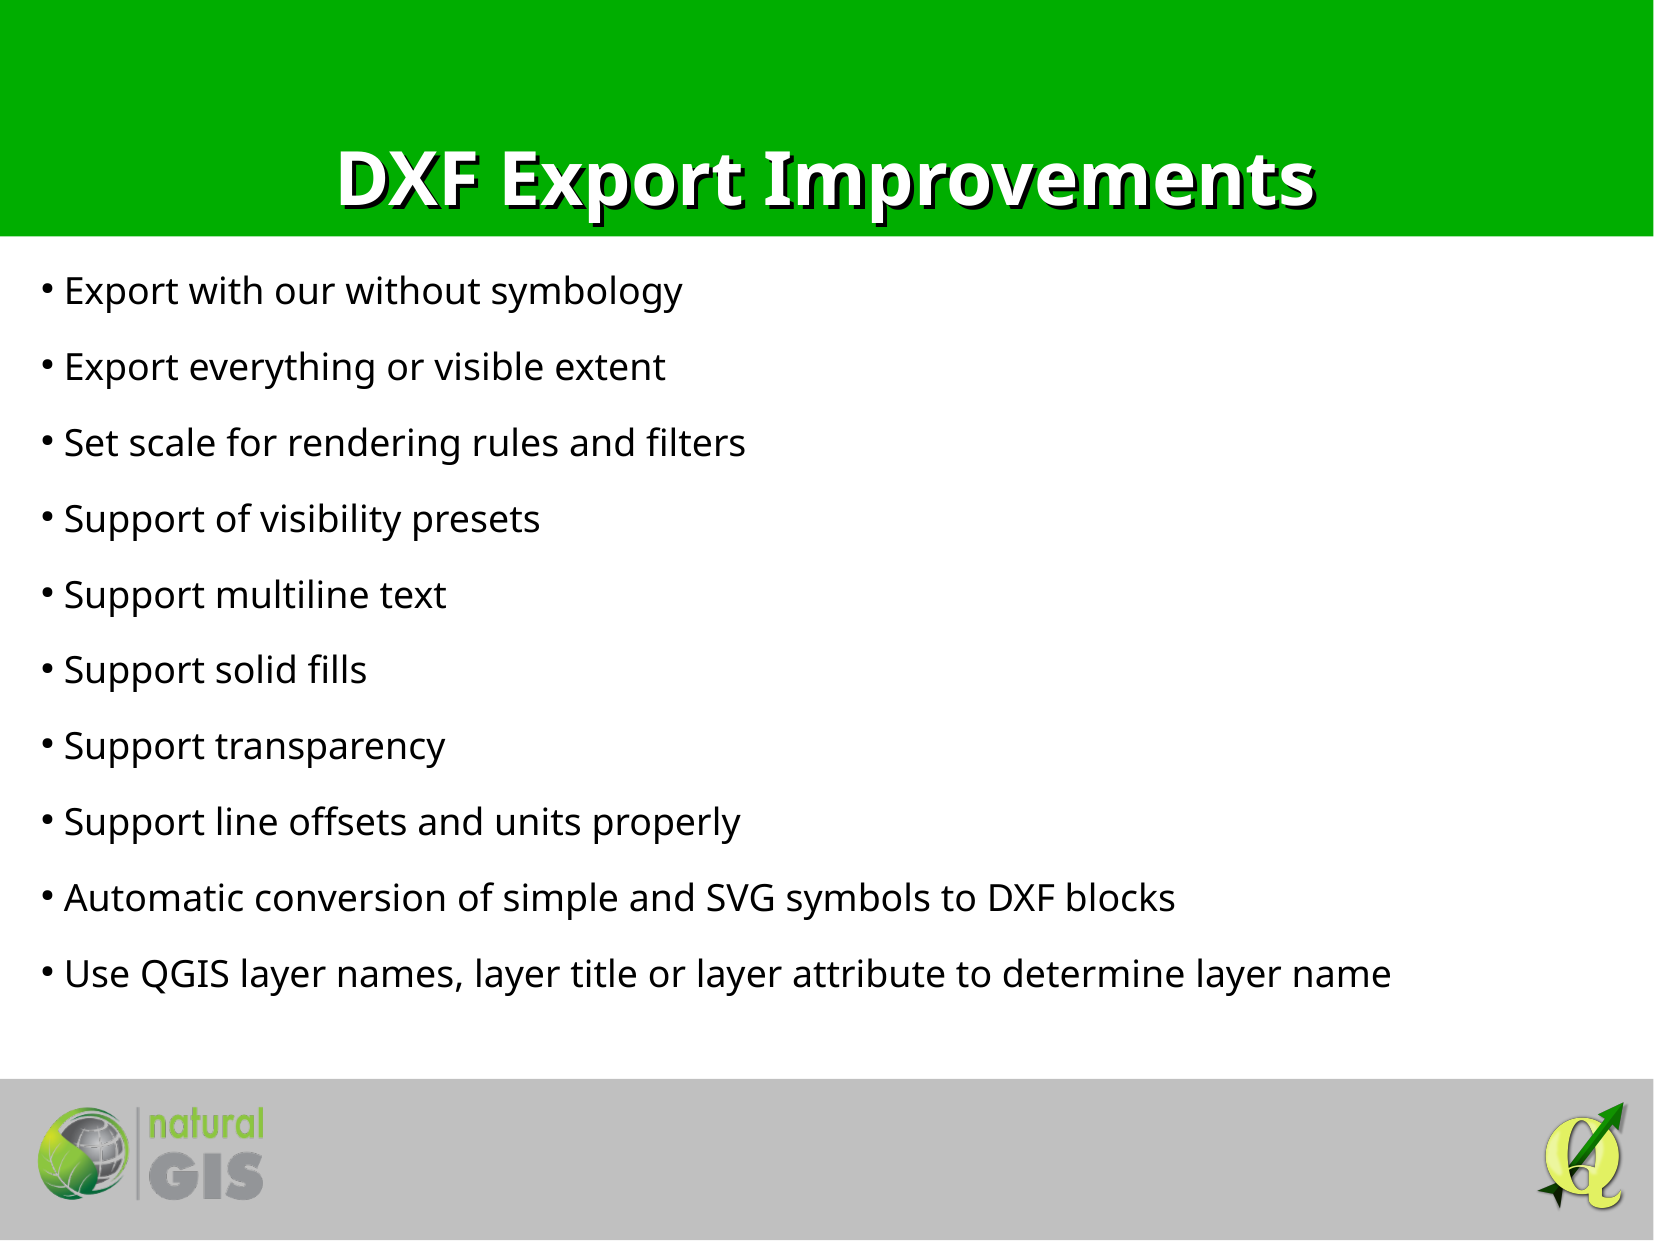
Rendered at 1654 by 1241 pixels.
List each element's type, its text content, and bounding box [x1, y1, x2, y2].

text_box [0, 1078, 1654, 1241]
text_box Export with our without symbology Export everything or visible extent Set scale for rendering rules and filters Support of visibility presets Support multiline text Support solid fills Support transparency Support line offsets and units properly Automatic conversion of simple and SVG symbols to DXF blocks Use QGIS layer names, layer title or layer attribute to determine layer name [26, 257, 1557, 1021]
picture [1524, 1093, 1641, 1222]
text_box [0, 0, 1654, 237]
picture [33, 1100, 271, 1208]
text_box DXF Export Improvements [15, 66, 1636, 300]
